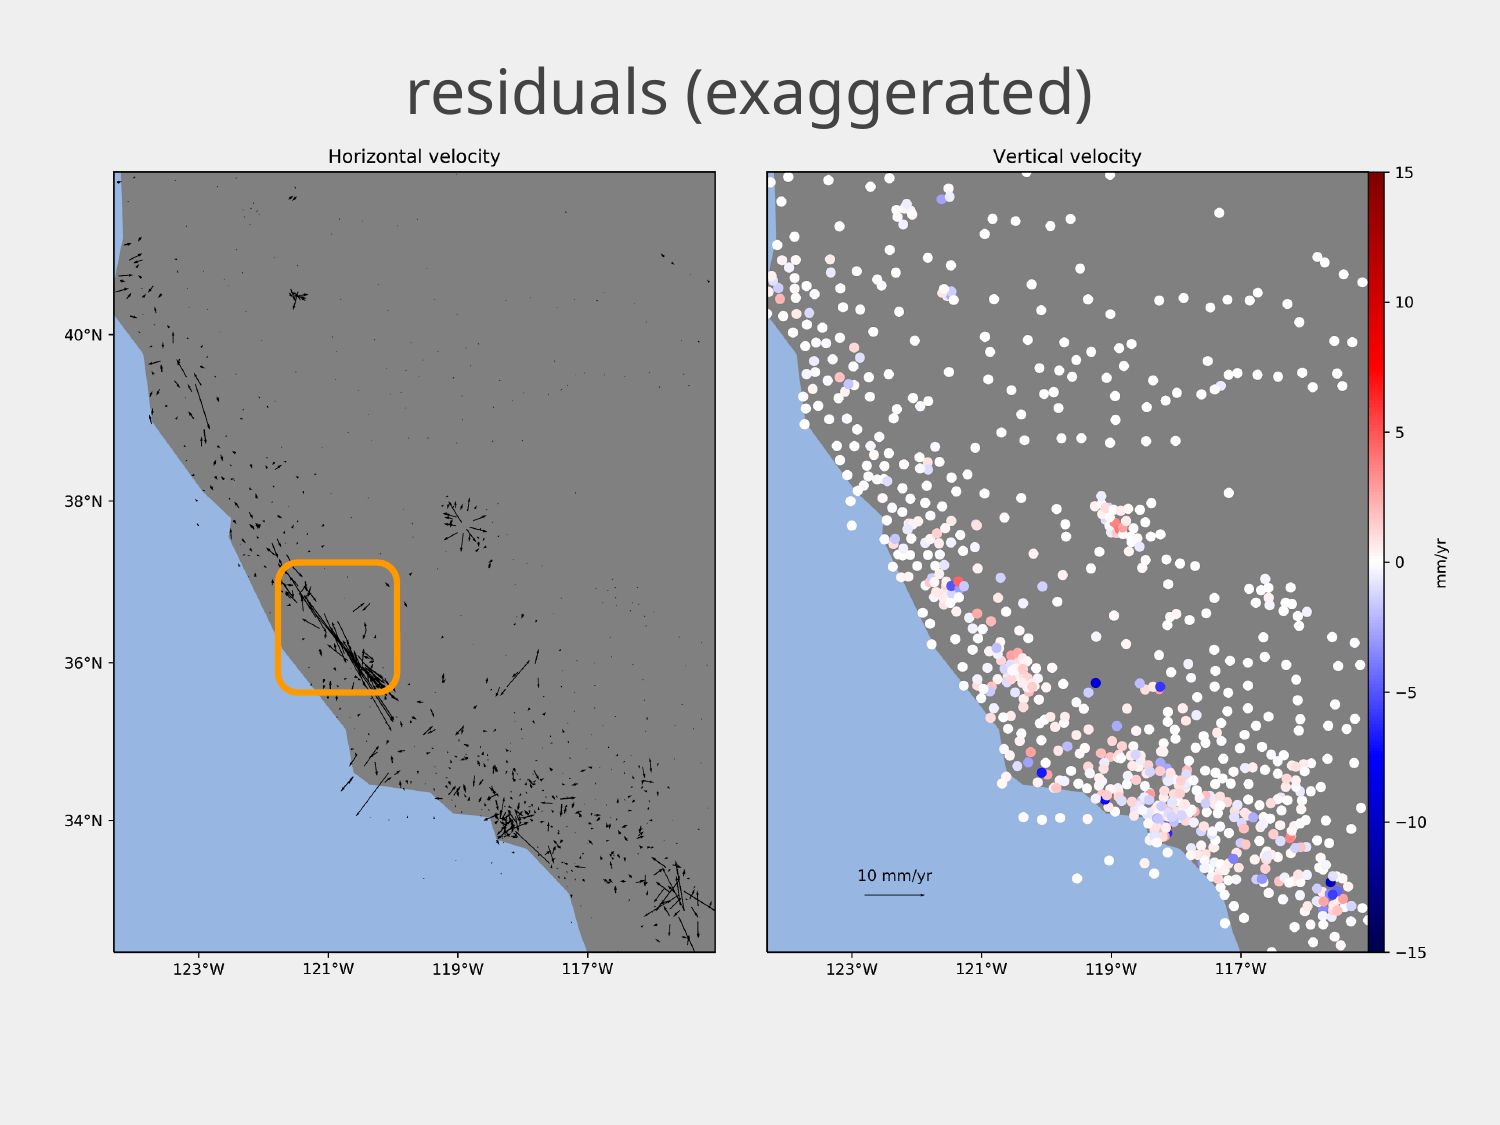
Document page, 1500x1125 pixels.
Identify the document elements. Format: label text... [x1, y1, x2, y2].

text_box residuals (exaggerated) [149, 37, 1350, 147]
picture [24, 147, 1475, 978]
